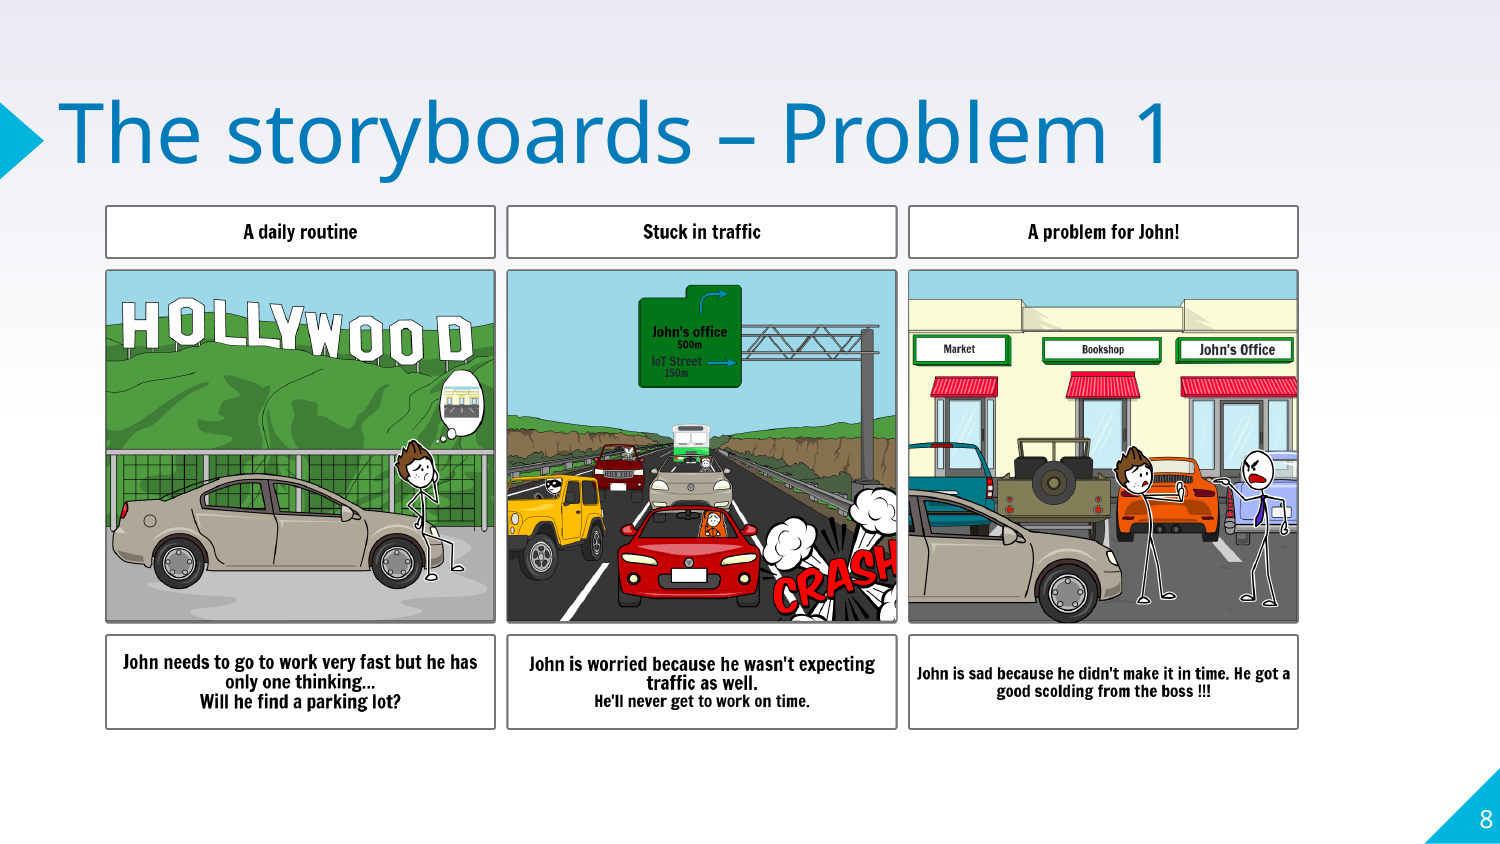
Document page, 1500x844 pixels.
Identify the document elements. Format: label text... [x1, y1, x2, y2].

title The storyboards – Problem 1 [59, 99, 1496, 277]
slide_number <numero> [1418, 760, 1494, 838]
picture [73, 193, 1311, 780]
